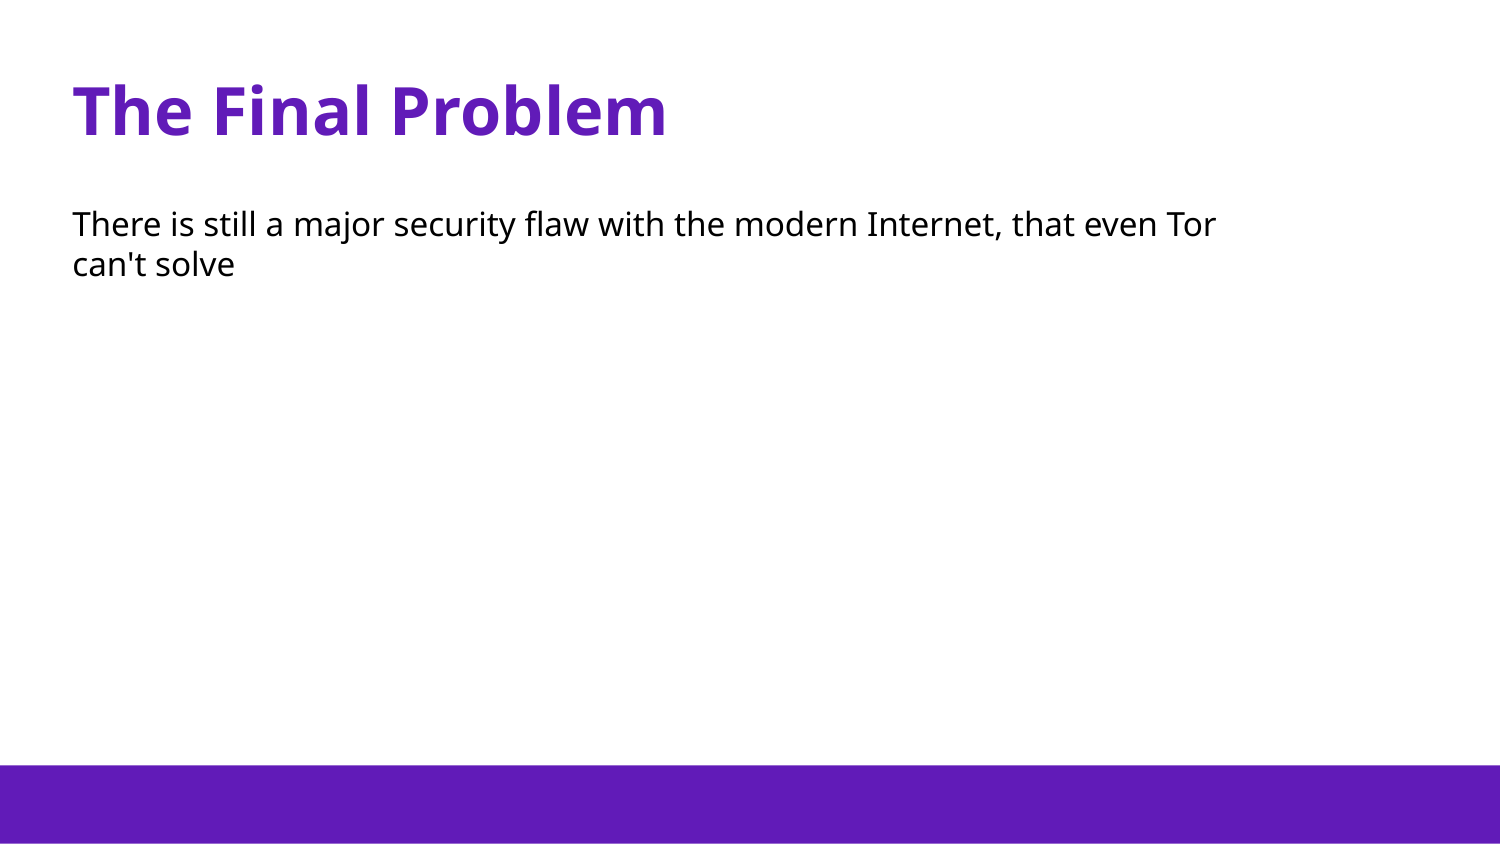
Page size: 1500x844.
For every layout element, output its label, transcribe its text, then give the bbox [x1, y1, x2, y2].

list There is still a major security flaw with the modern Internet, that even Tor can't solve [57, 188, 1273, 709]
title The Final Problem [57, 54, 1273, 164]
